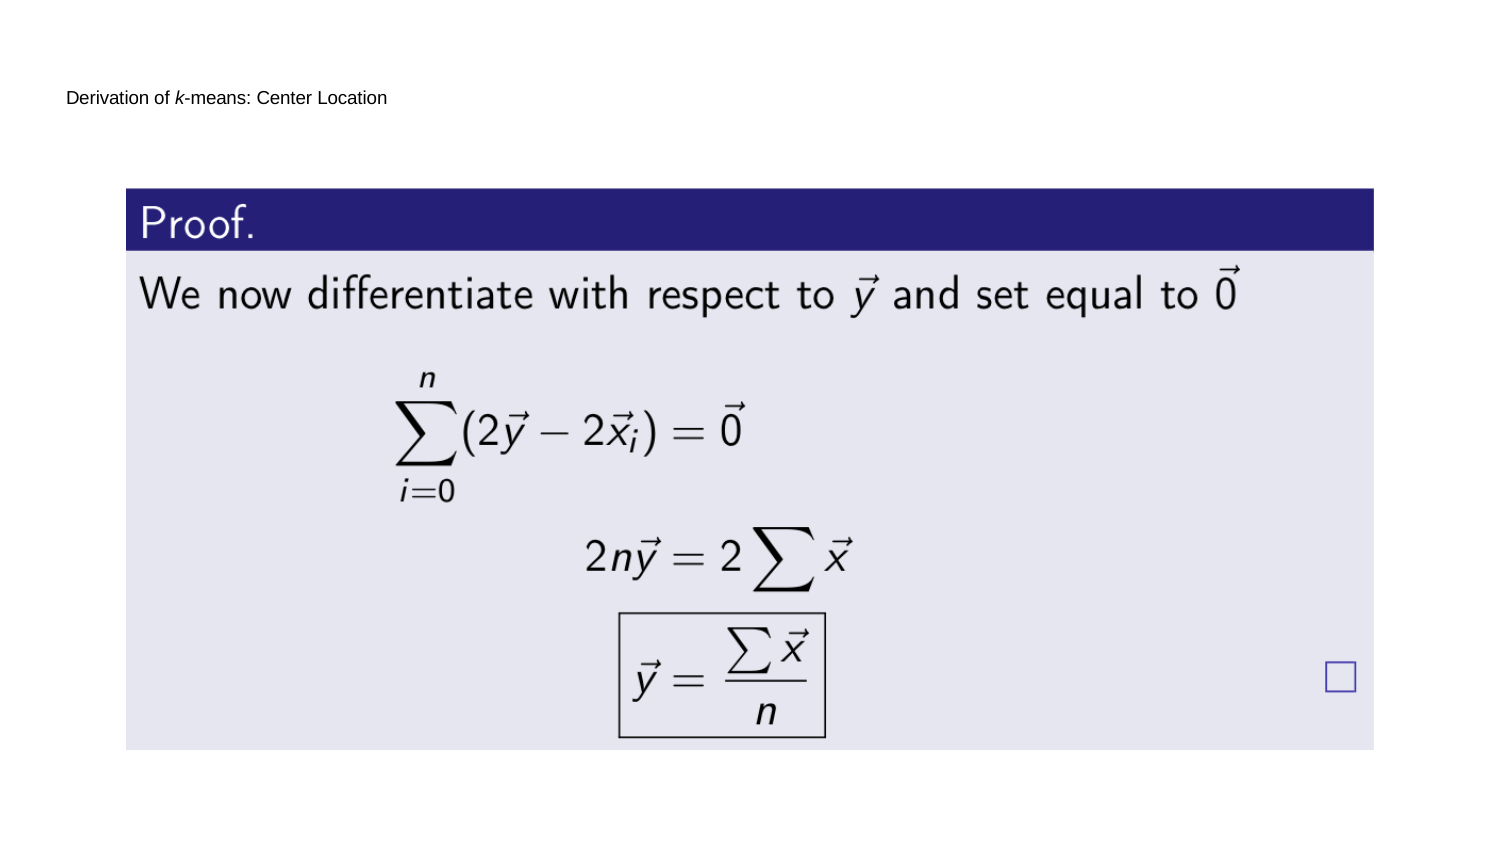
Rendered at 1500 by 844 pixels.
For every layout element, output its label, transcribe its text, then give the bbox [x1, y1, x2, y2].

title Derivation of k-means: Center Location [51, 72, 1449, 167]
picture [126, 188, 1374, 750]
